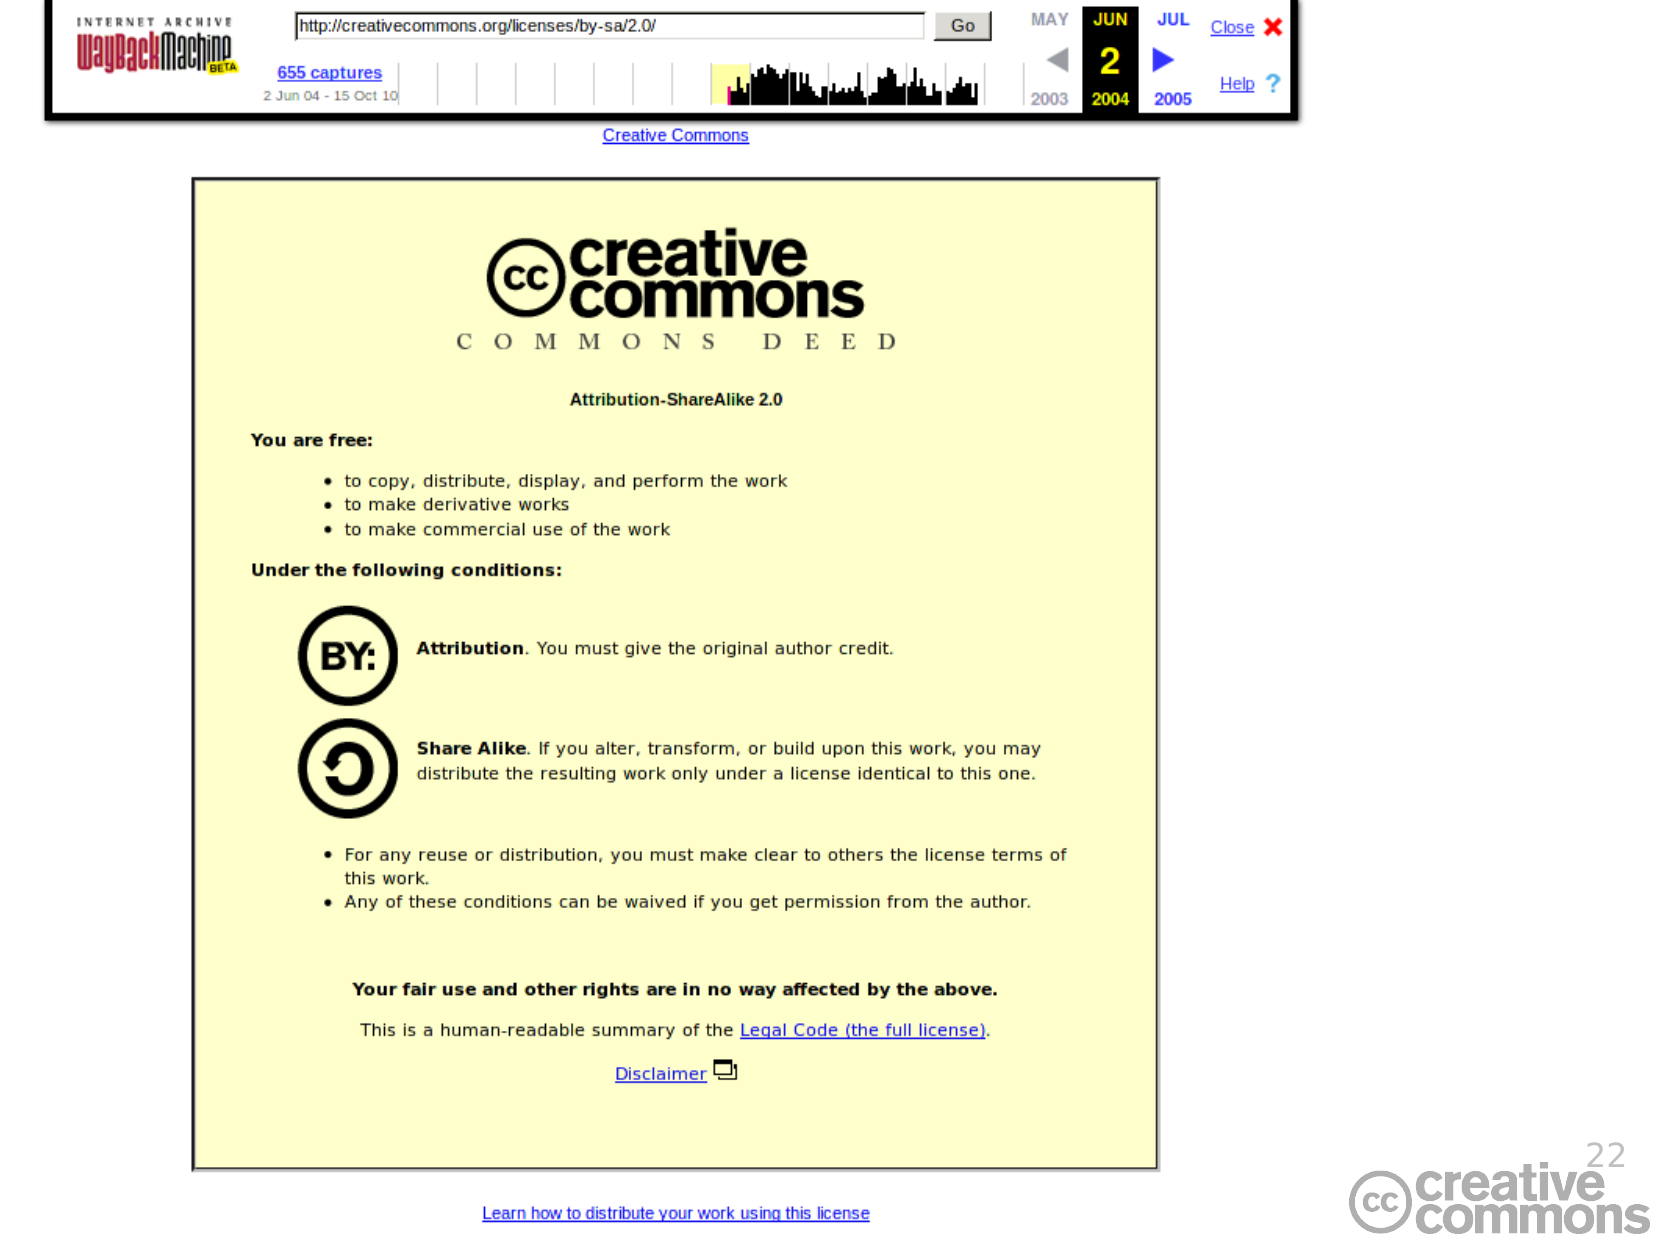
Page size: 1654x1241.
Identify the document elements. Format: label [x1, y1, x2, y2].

picture [1349, 1162, 1650, 1234]
picture [37, 0, 1314, 1224]
